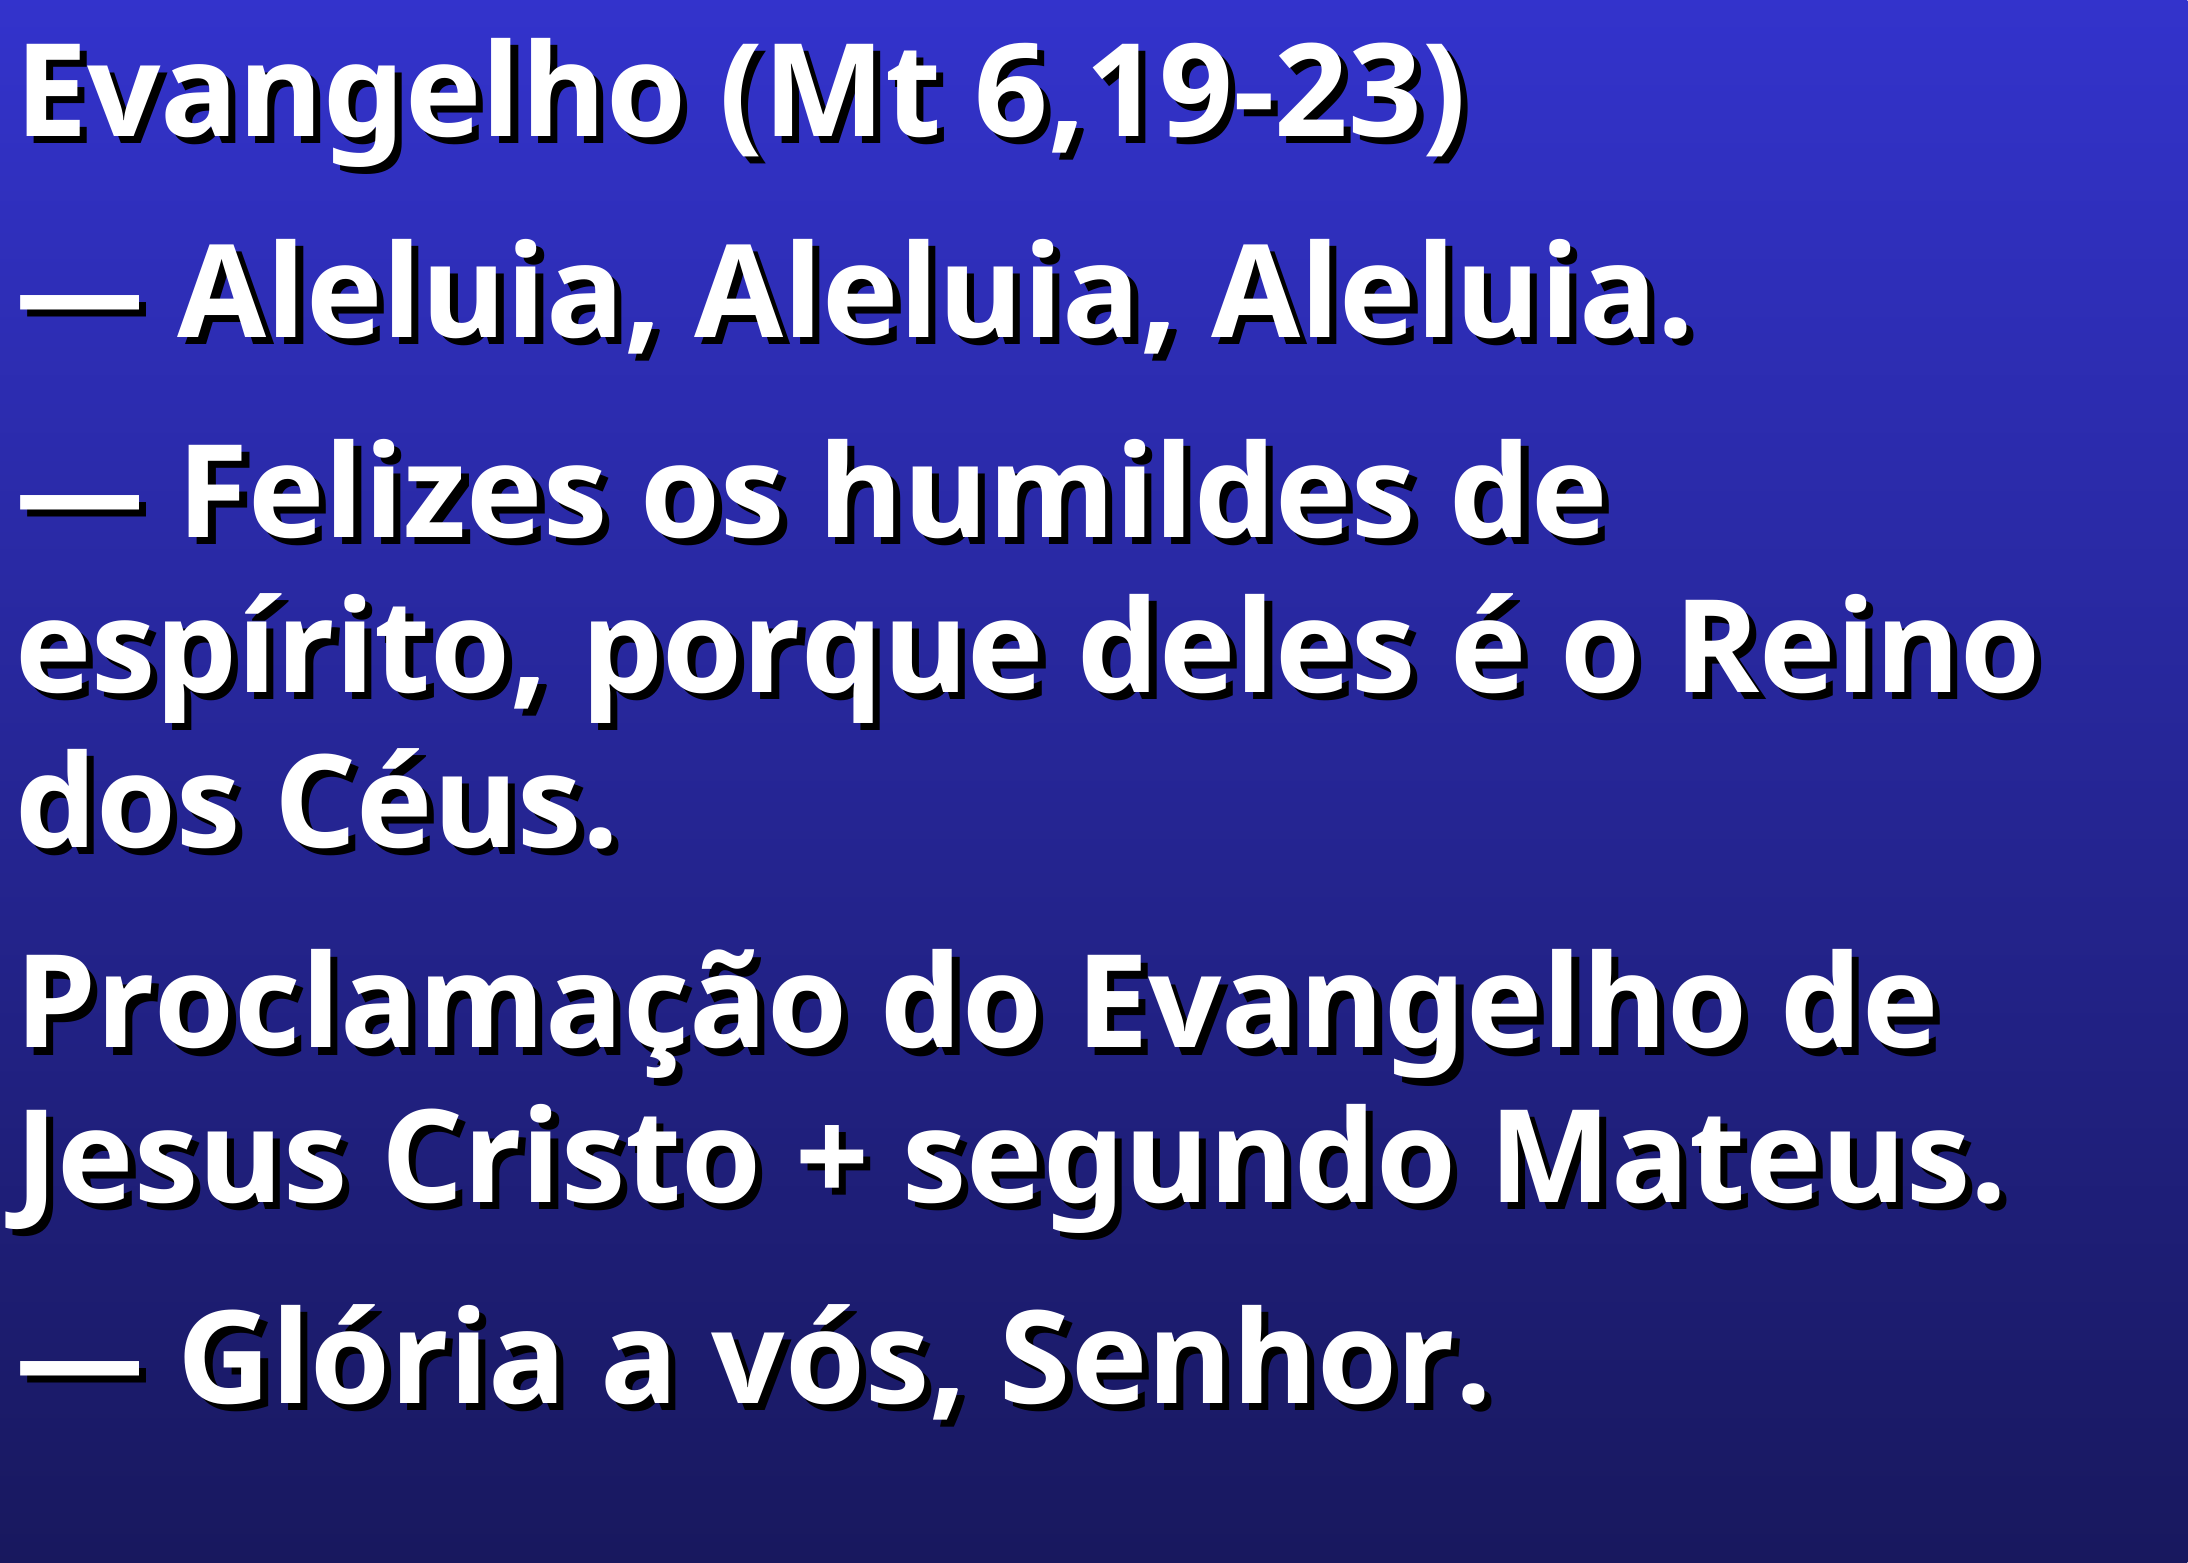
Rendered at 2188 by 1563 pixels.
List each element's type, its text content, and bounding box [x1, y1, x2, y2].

text_box Evangelho (Mt 6,19-23) — Aleluia, Aleluia, Aleluia. — Felizes os humildes de espírito, porque deles é o Reino dos Céus. Proclamação do Evangelho de Jesus Cristo + segundo Mateus. — Glória a vós, Senhor. [0, 0, 2188, 1563]
